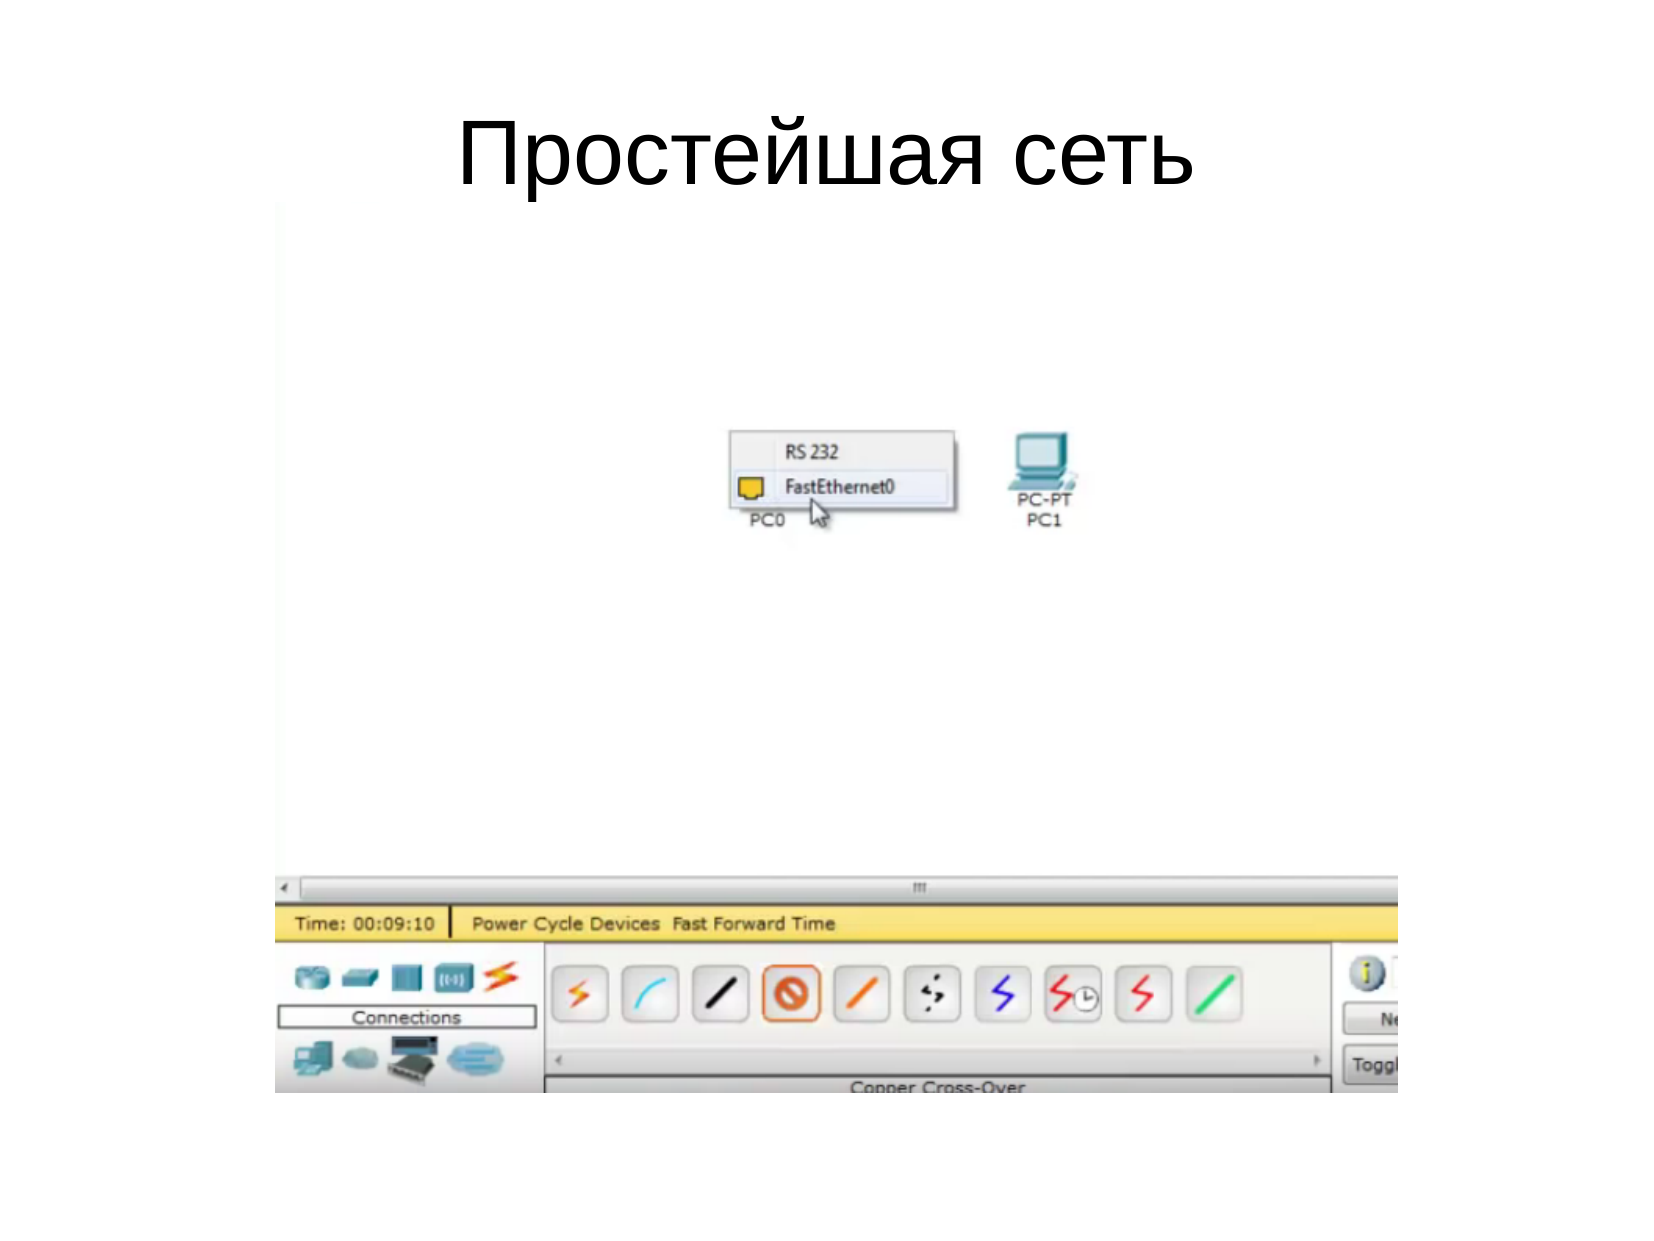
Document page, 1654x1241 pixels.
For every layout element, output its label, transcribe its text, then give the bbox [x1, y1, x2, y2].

title Простейшая сеть [82, 49, 1571, 257]
picture [275, 202, 1398, 1093]
